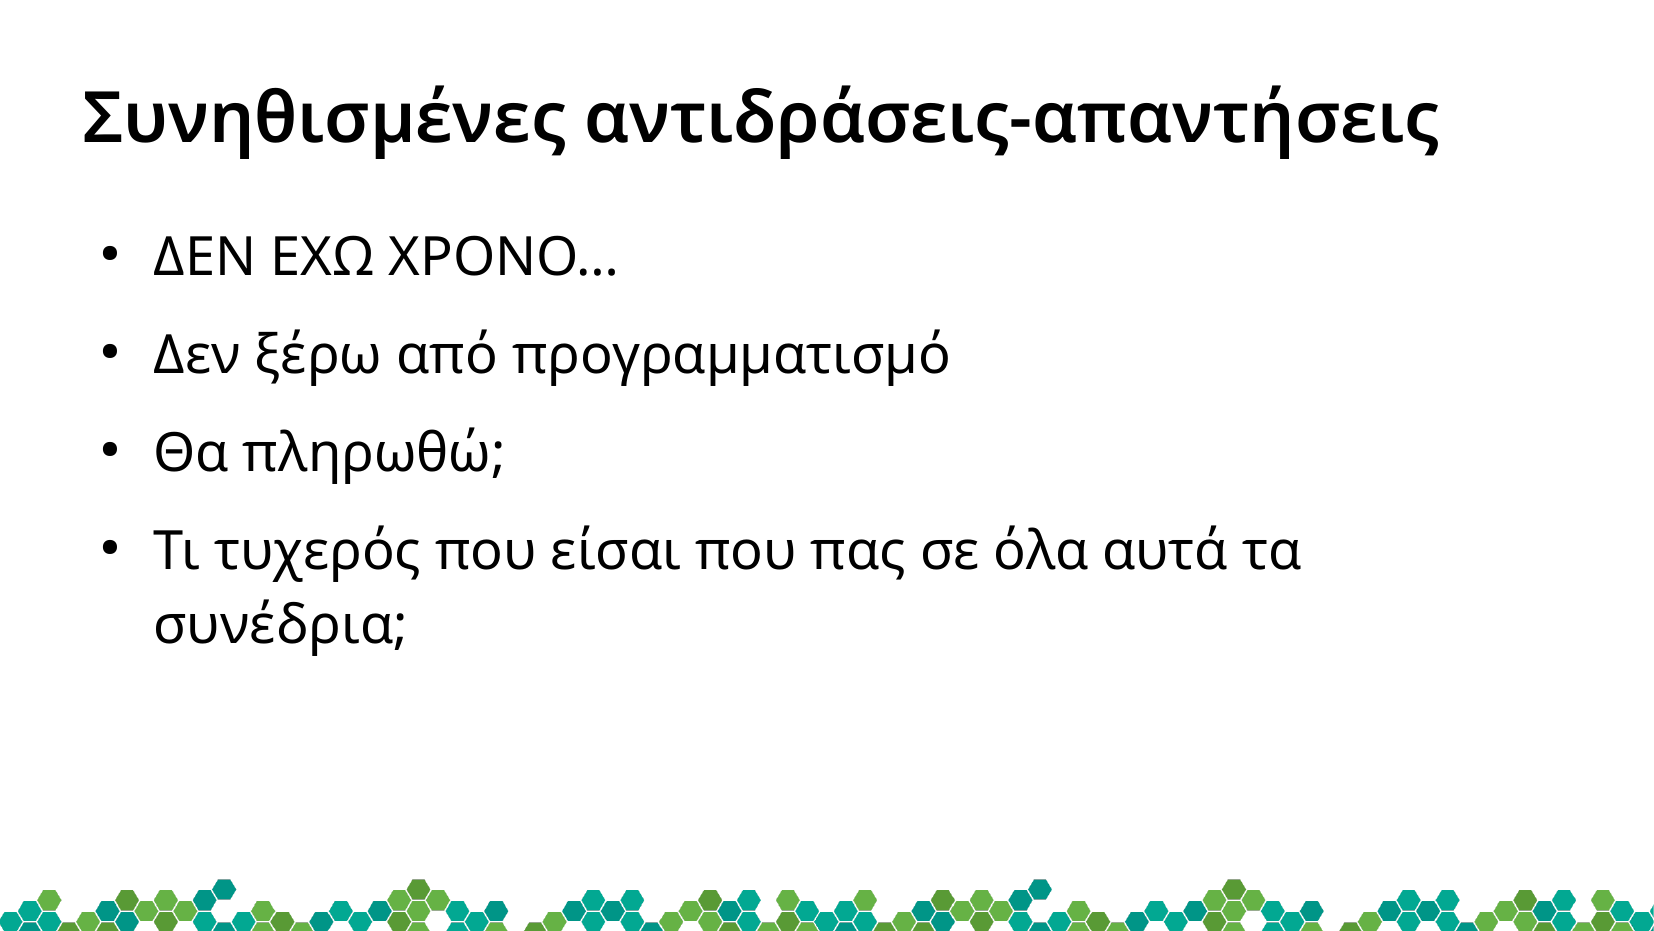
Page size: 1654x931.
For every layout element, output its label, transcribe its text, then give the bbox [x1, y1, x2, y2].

list ΔΕΝ ΕΧΩ ΧΡΟΝΟ… Δεν ξέρω από προγραμματισμό Θα πληρωθώ; Τι τυχερός που είσαι που πας σε όλα αυτά τα συνέδρια; [82, 217, 1571, 855]
title Συνηθισμένες αντιδράσεις-απαντήσεις [82, 37, 1571, 193]
picture [0, 871, 1654, 931]
